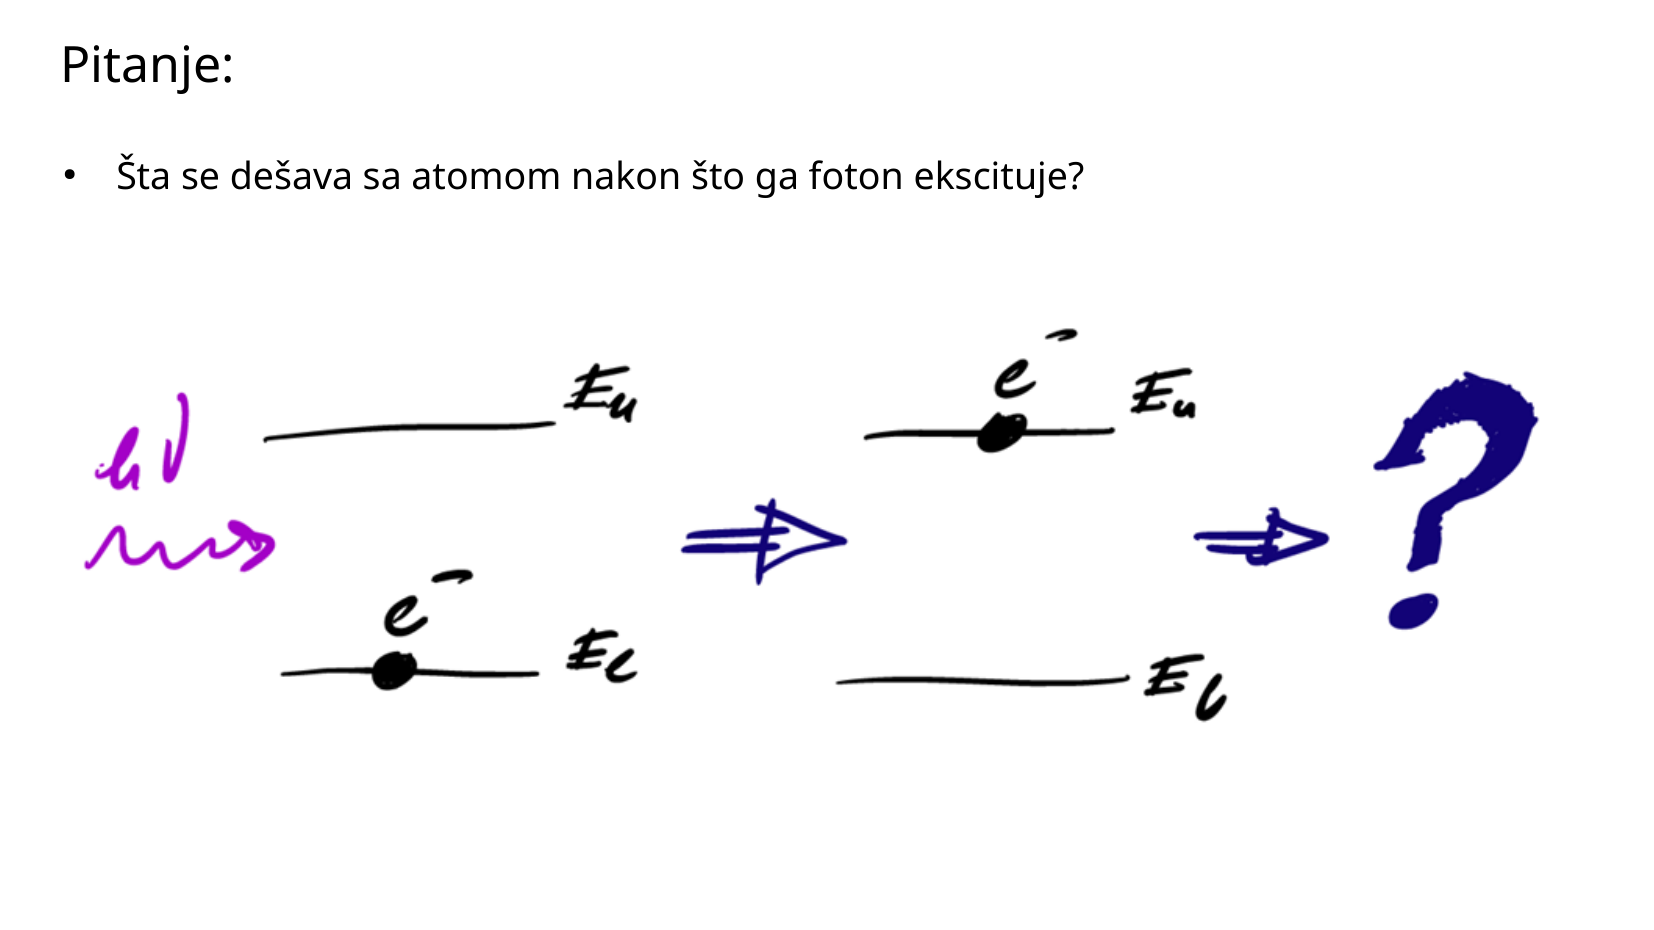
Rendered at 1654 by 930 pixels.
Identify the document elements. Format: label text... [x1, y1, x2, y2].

list Šta se dešava sa atomom nakon što ga foton ekscituje? [45, 149, 1635, 880]
title Pitanje: [59, 13, 1648, 113]
picture [75, 299, 1558, 746]
